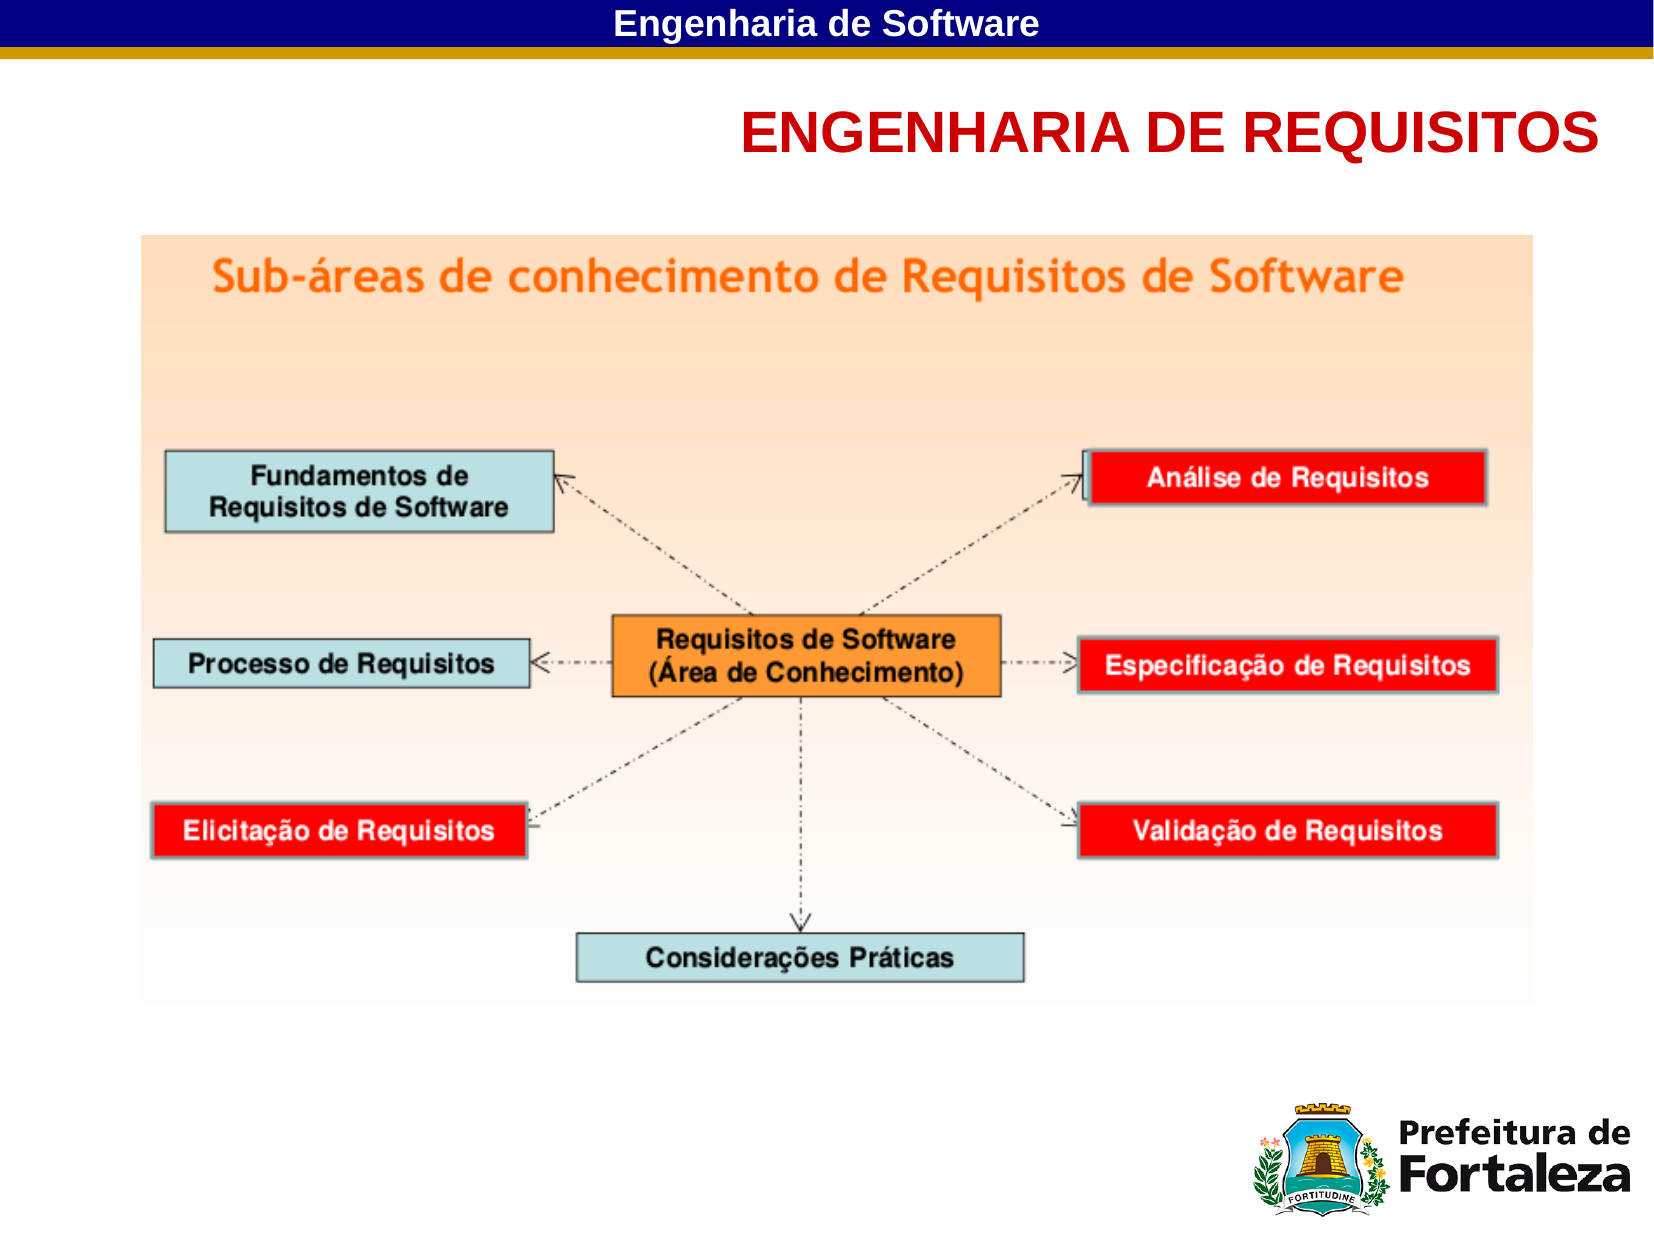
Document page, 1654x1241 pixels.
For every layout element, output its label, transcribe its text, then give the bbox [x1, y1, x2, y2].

picture [141, 235, 1533, 1004]
text_box ENGENHARIA DE REQUISITOS [725, 92, 1654, 173]
text_box Engenharia de Software [0, 0, 1654, 47]
picture [1252, 1103, 1630, 1217]
text_box [0, 47, 1654, 60]
